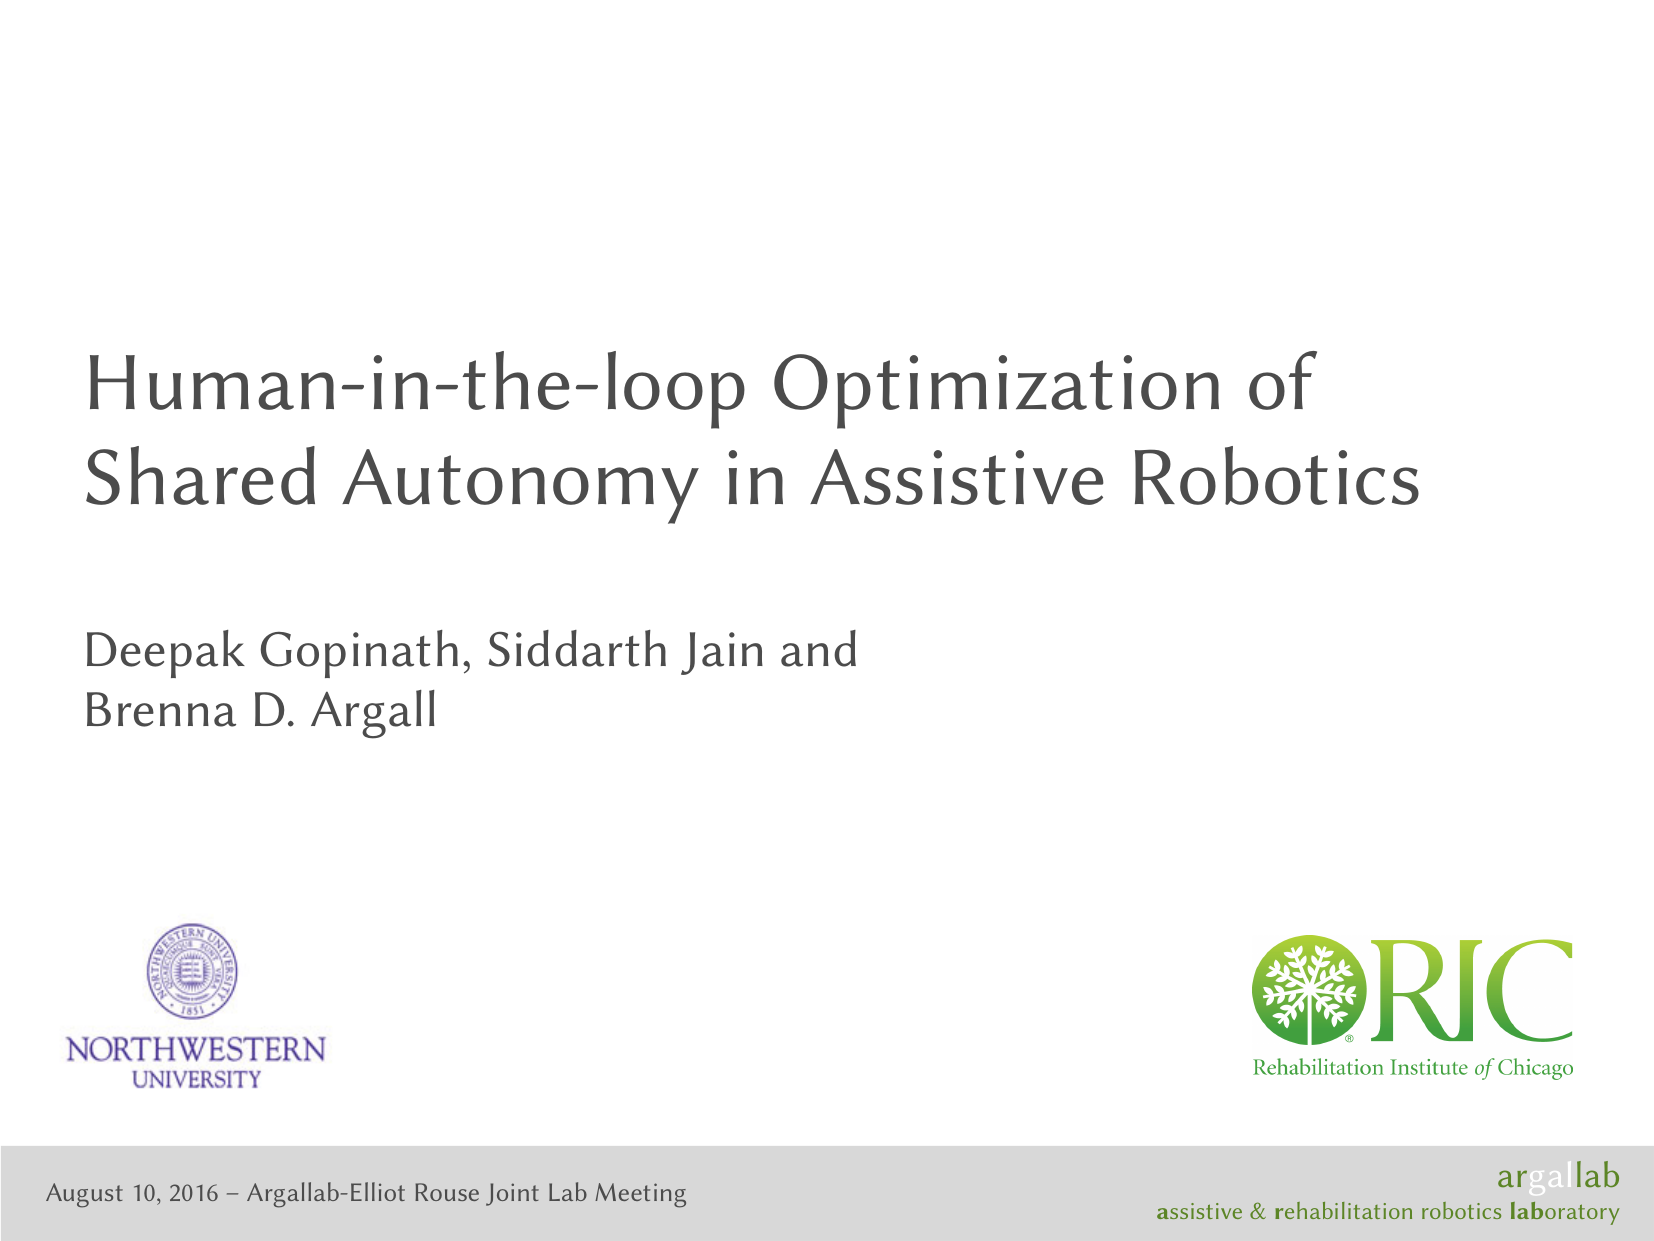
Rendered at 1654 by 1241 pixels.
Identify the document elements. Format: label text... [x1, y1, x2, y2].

title Human-in-the-loop Optimization of Shared Autonomy in Assistive Robotics Deepak Gopinath, Siddarth Jain and Brenna D. Argall [82, 334, 1571, 740]
picture [1252, 935, 1573, 1081]
picture [48, 902, 344, 1111]
